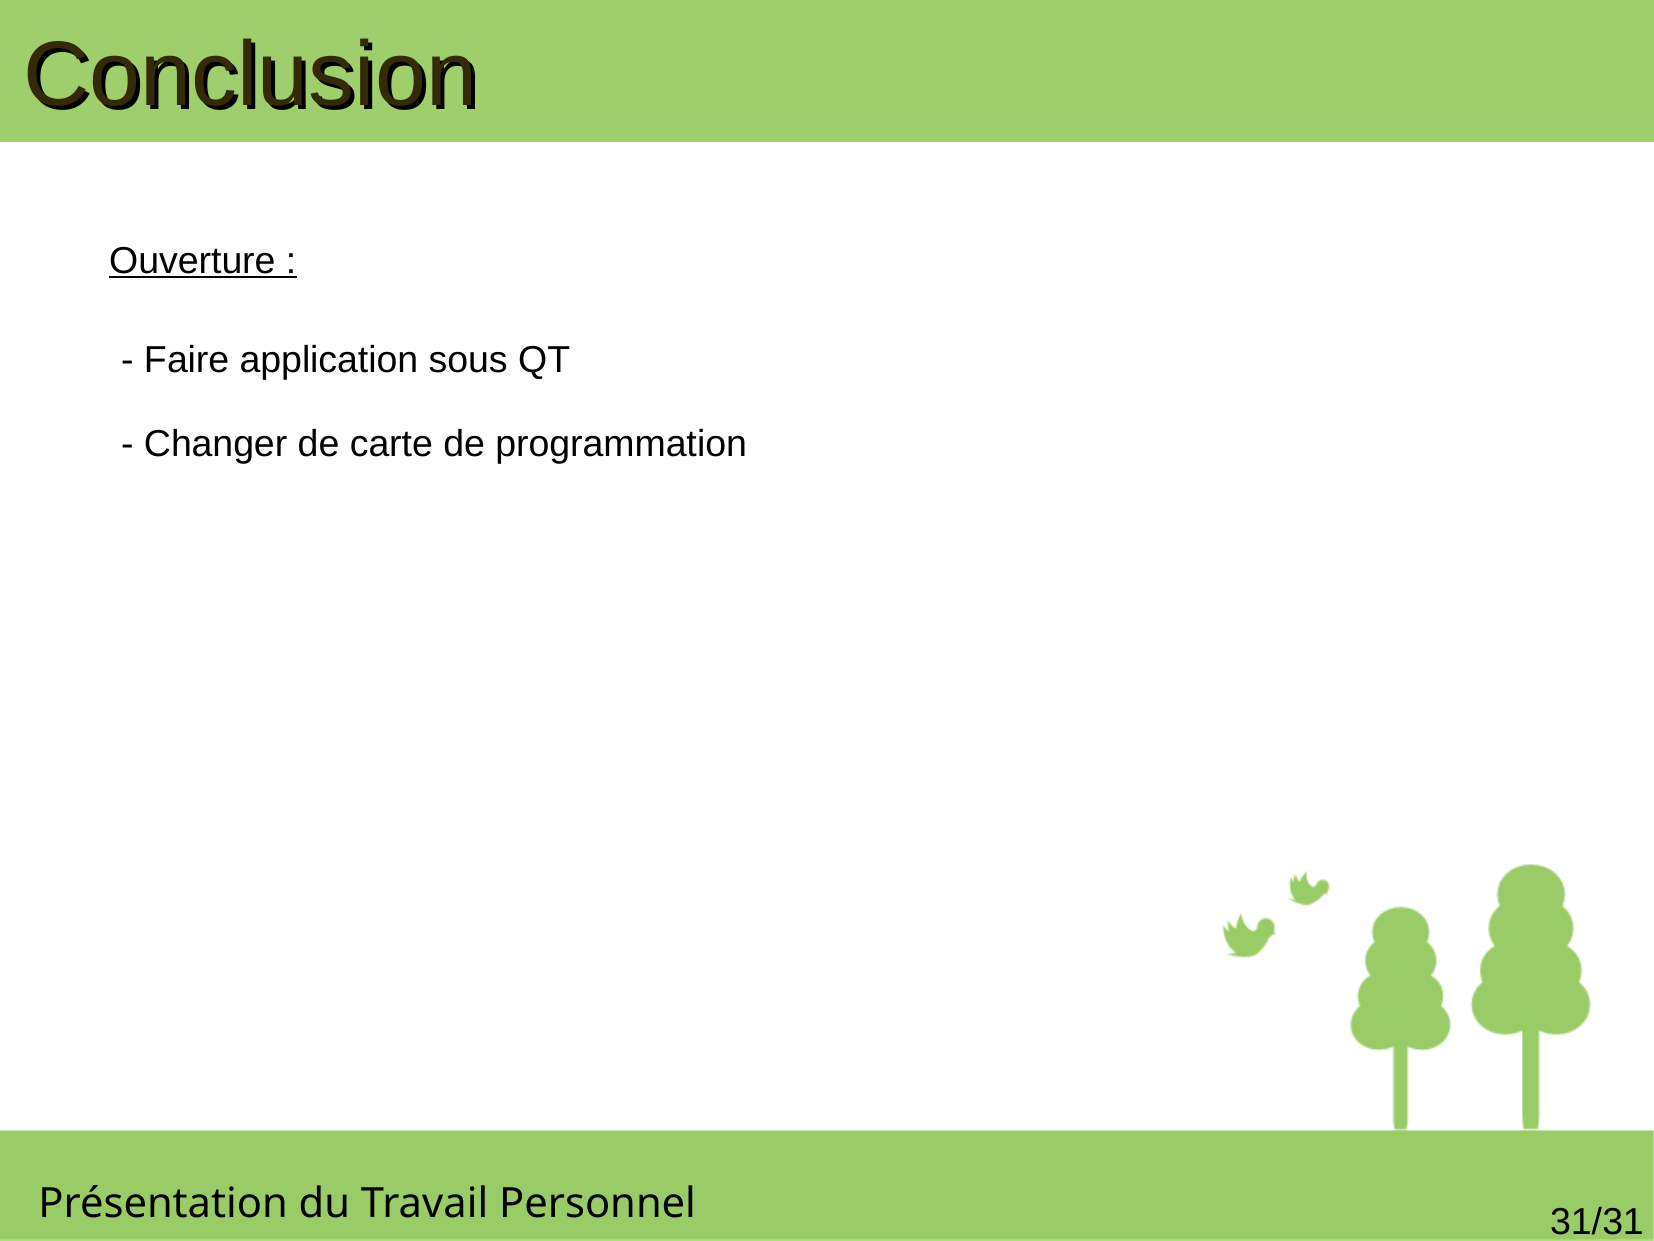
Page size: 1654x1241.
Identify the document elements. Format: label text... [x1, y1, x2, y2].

text_box Ouverture : [94, 232, 343, 290]
text_box <numéro>/31 [1535, 1192, 1654, 1241]
title Conclusion [23, 5, 1654, 142]
picture [0, 142, 1654, 1241]
text_box - Faire application sous QT - Changer de carte de programmation [106, 330, 1099, 745]
text_box [0, 0, 1654, 142]
text_box Présentation du Travail Personnel [23, 1165, 1441, 1229]
list [82, 249, 1571, 969]
